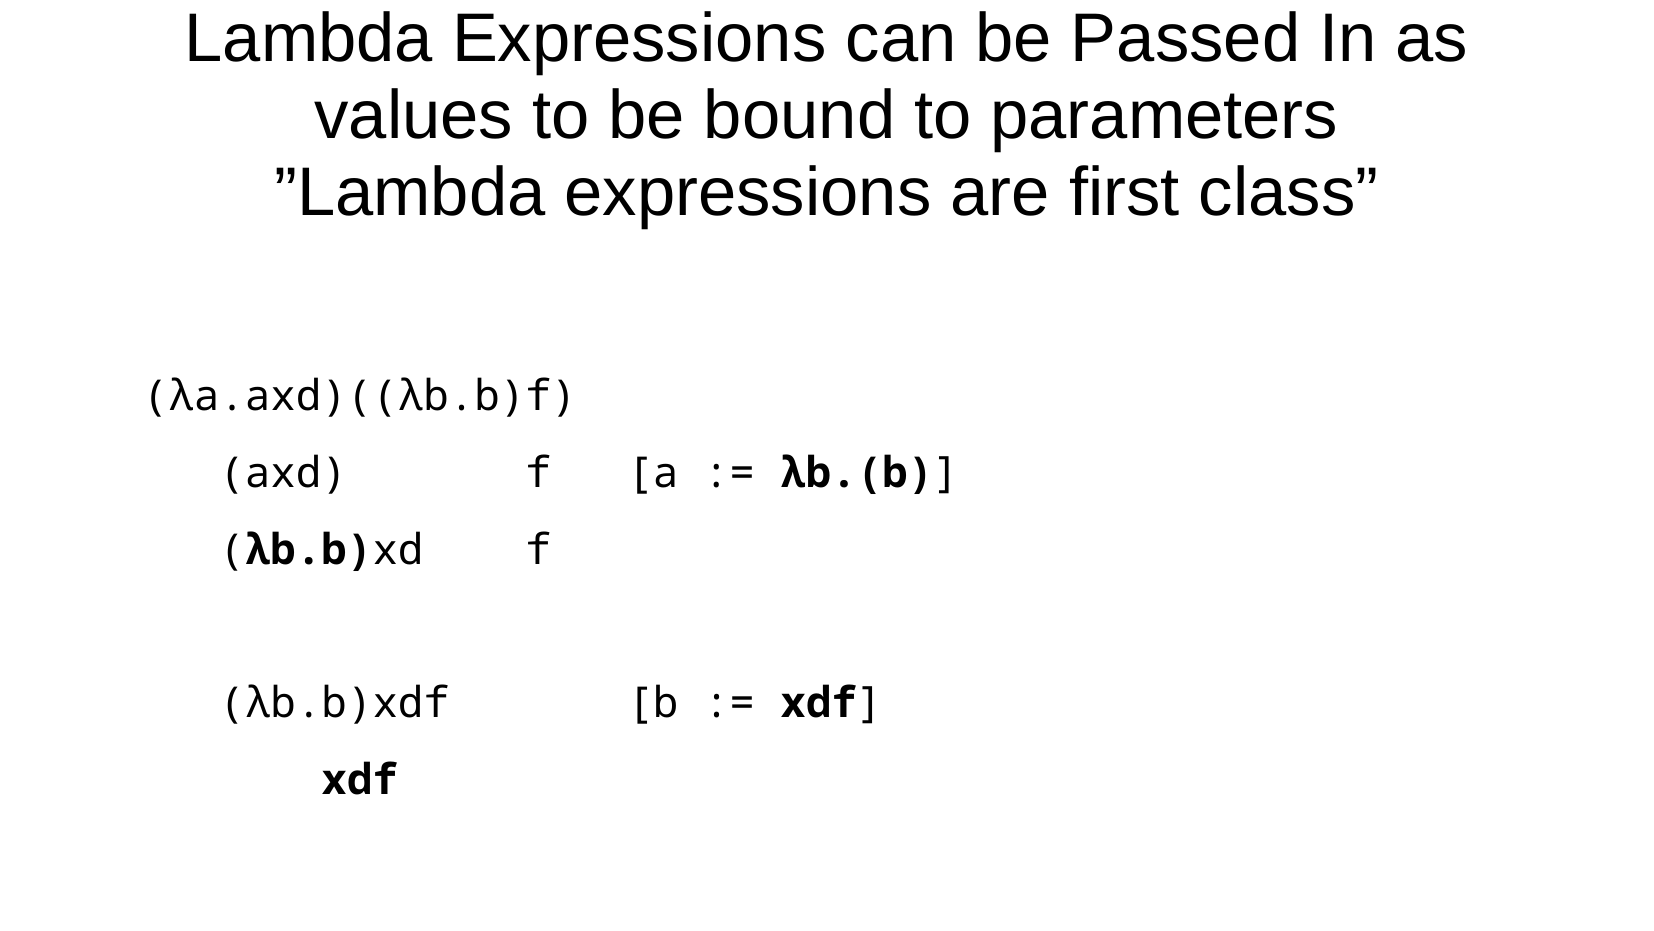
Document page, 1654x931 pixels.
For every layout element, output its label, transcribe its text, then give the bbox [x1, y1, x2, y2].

list (λa.axd)((λb.b)f) (axd) f [a := λb.(b)] (λb.b)xd f (λb.b)xdf [b := xdf] xdf [82, 211, 1571, 886]
title Lambda Expressions can be Passed In as values to be bound to parameters ”Lambda expressions are first class” [82, 0, 1571, 211]
